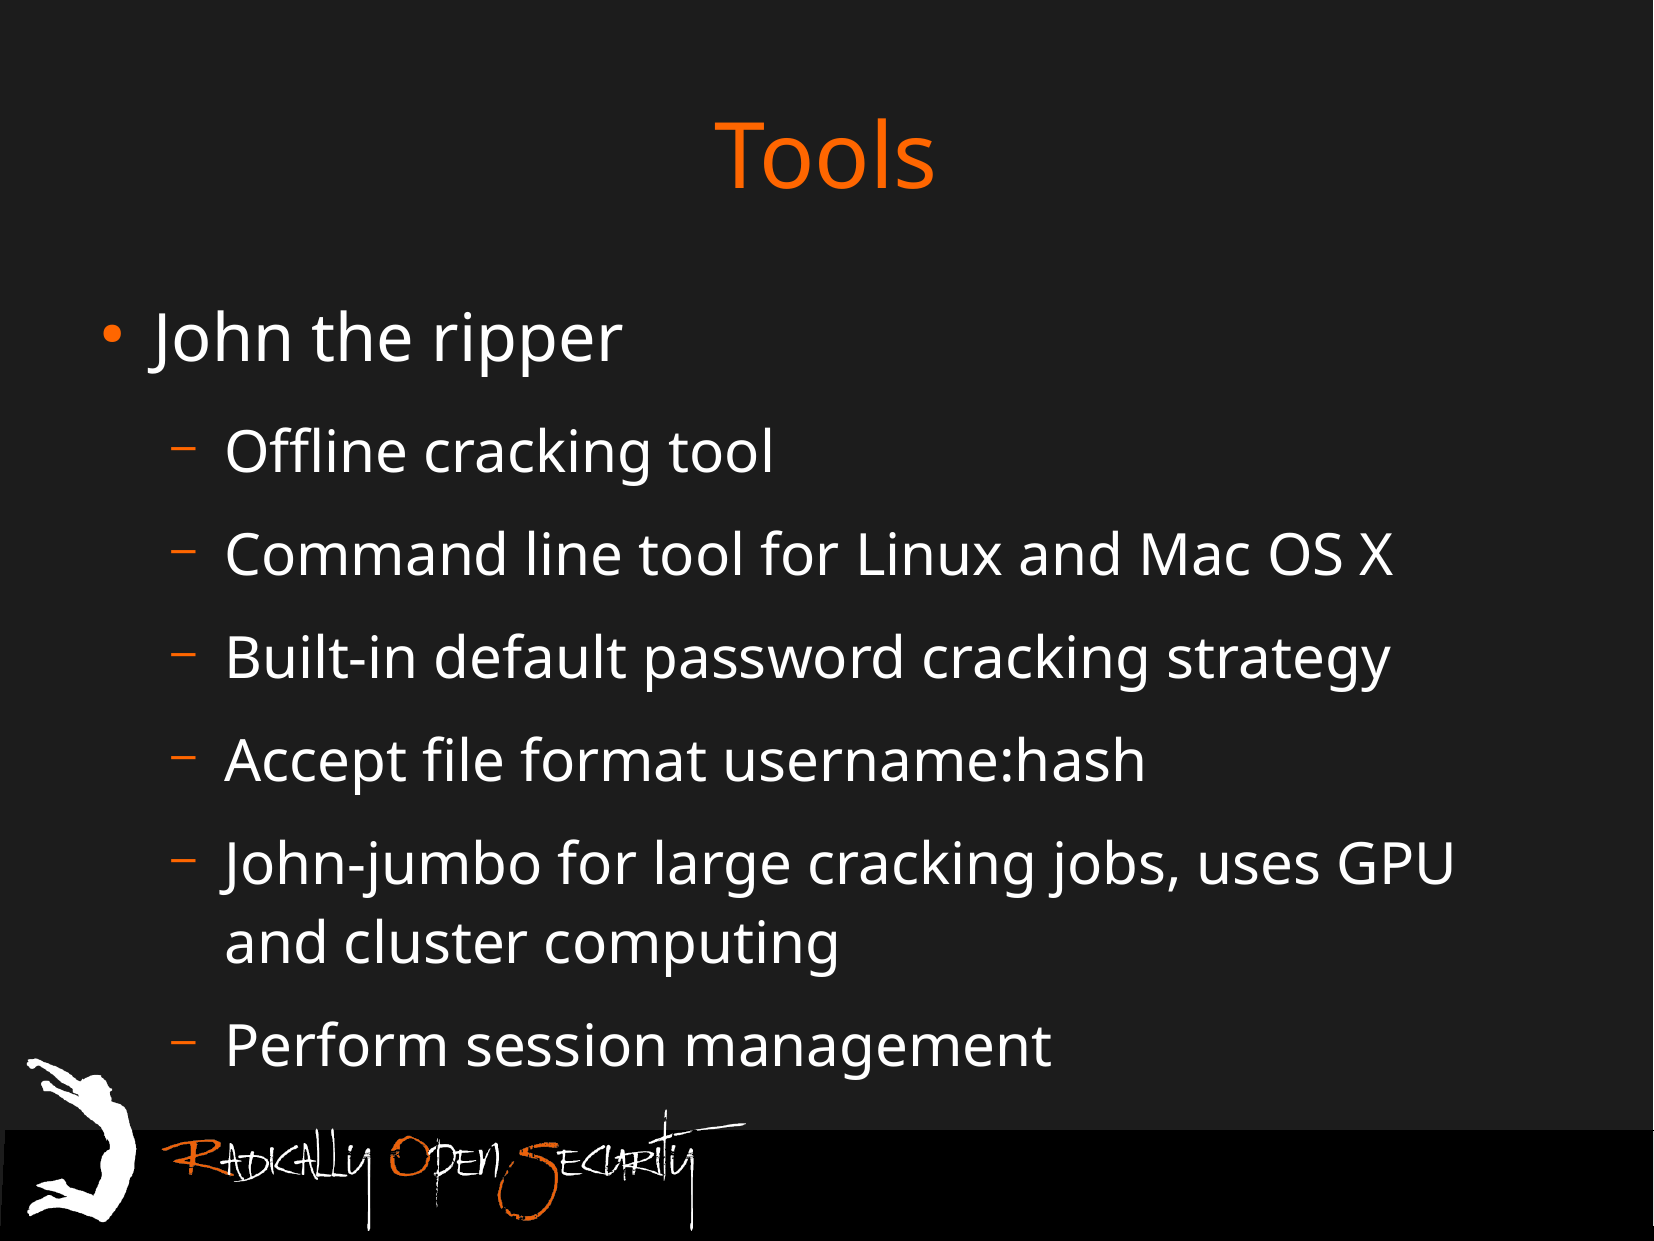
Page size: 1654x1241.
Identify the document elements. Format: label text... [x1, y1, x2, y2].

title Tools [82, 49, 1571, 257]
picture [0, 1022, 778, 1241]
list John the ripper Offline cracking tool Command line tool for Linux and Mac OS X Built-in default password cracking strategy Accept file format username:hash John-jumbo for large cracking jobs, uses GPU and cluster computing Perform session management [82, 290, 1571, 1010]
